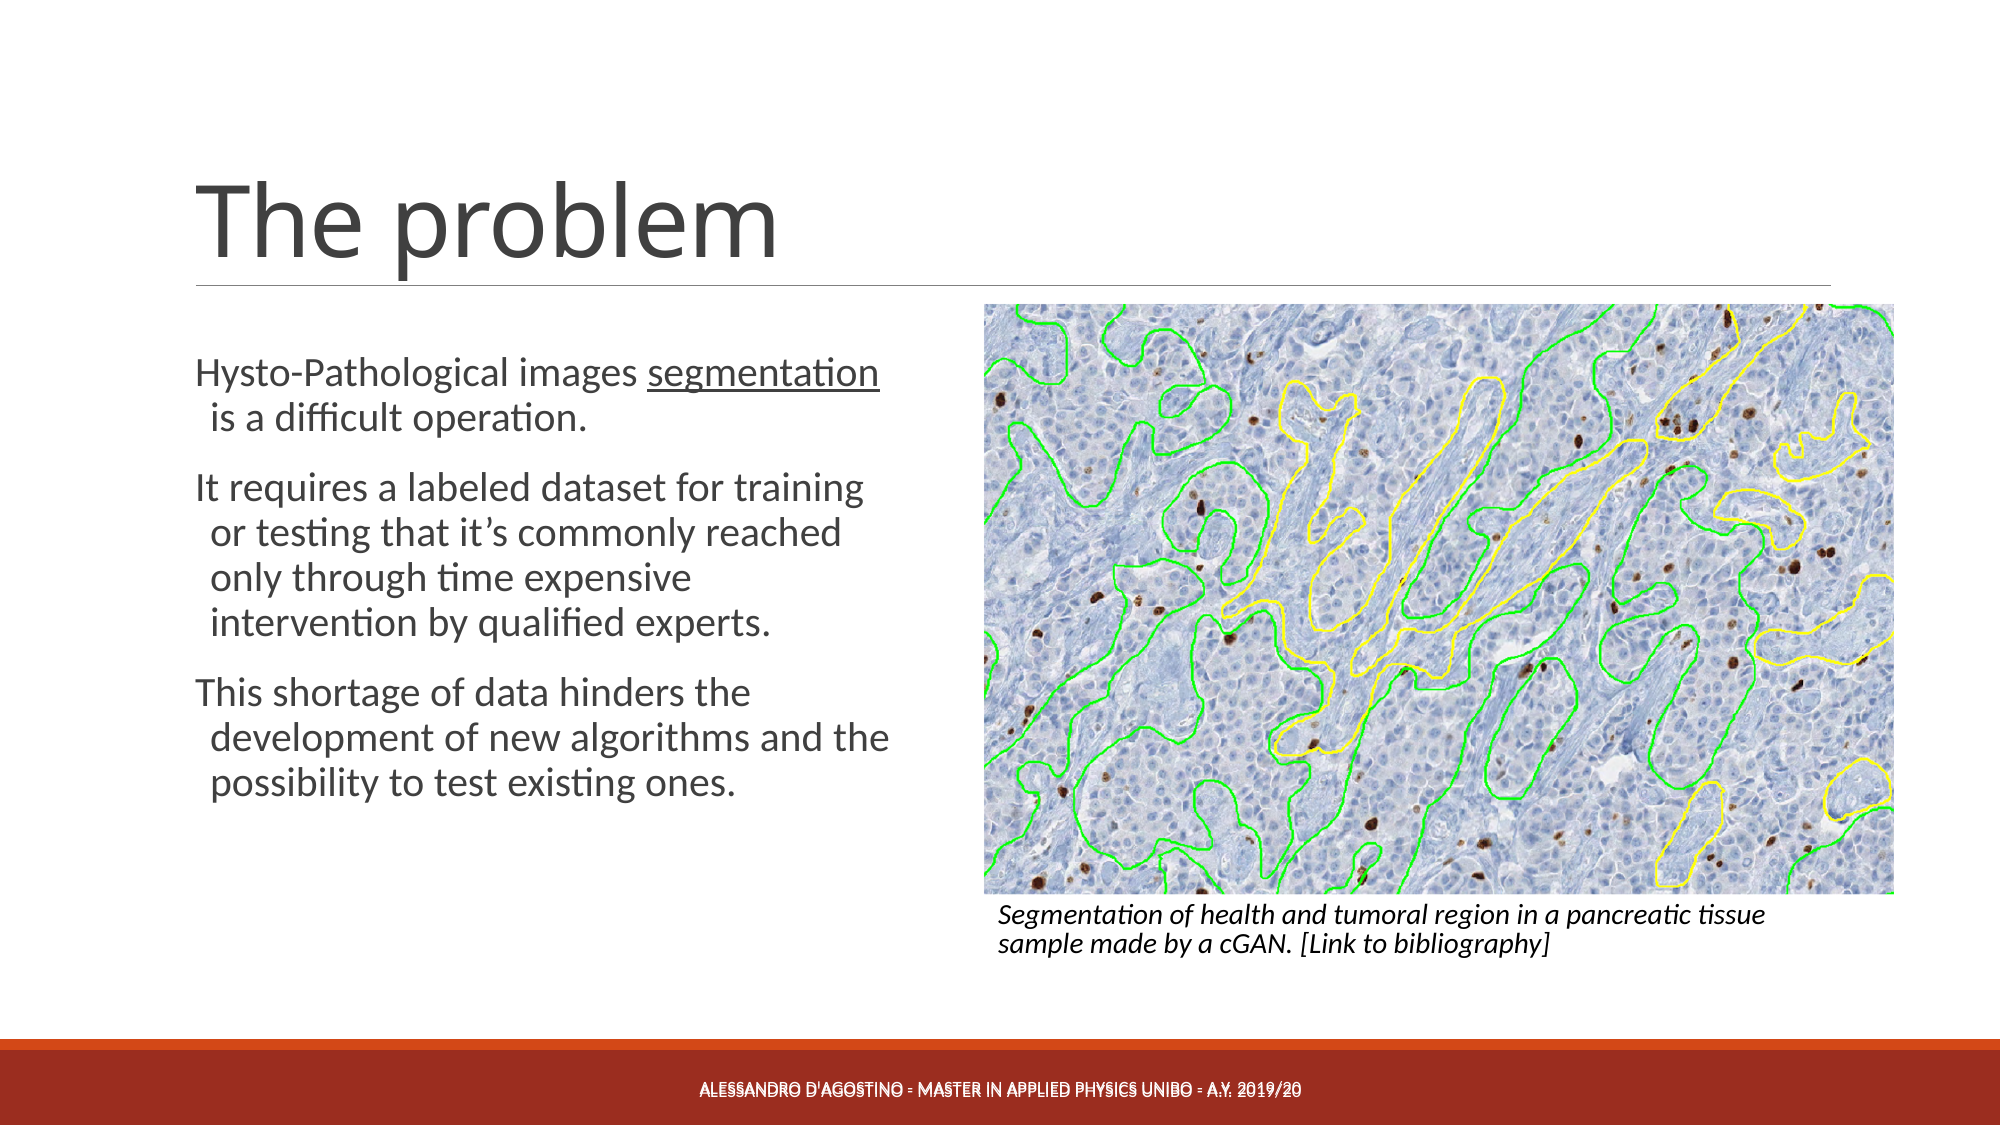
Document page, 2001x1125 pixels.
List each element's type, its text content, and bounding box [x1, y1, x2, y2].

text_box Segmentation of health and tumoral region in a pancreatic tissue sample made by a cGAN. [Link to bibliography] [983, 894, 1809, 981]
text_box Alessandro d'Agostino - Master in Applied Physics UniBo - a.y. 2019/20 [604, 1059, 1396, 1120]
list Hysto-Pathological images segmentation is a difficult operation. It requires a labeled dataset for training or testing that it’s commonly reached only through time expensive intervention by qualified experts. This shortage of data hinders the development of new algorithms and the possibility to test existing ones. [180, 342, 896, 1003]
picture [983, 302, 1894, 895]
title The problem [180, 47, 1831, 286]
